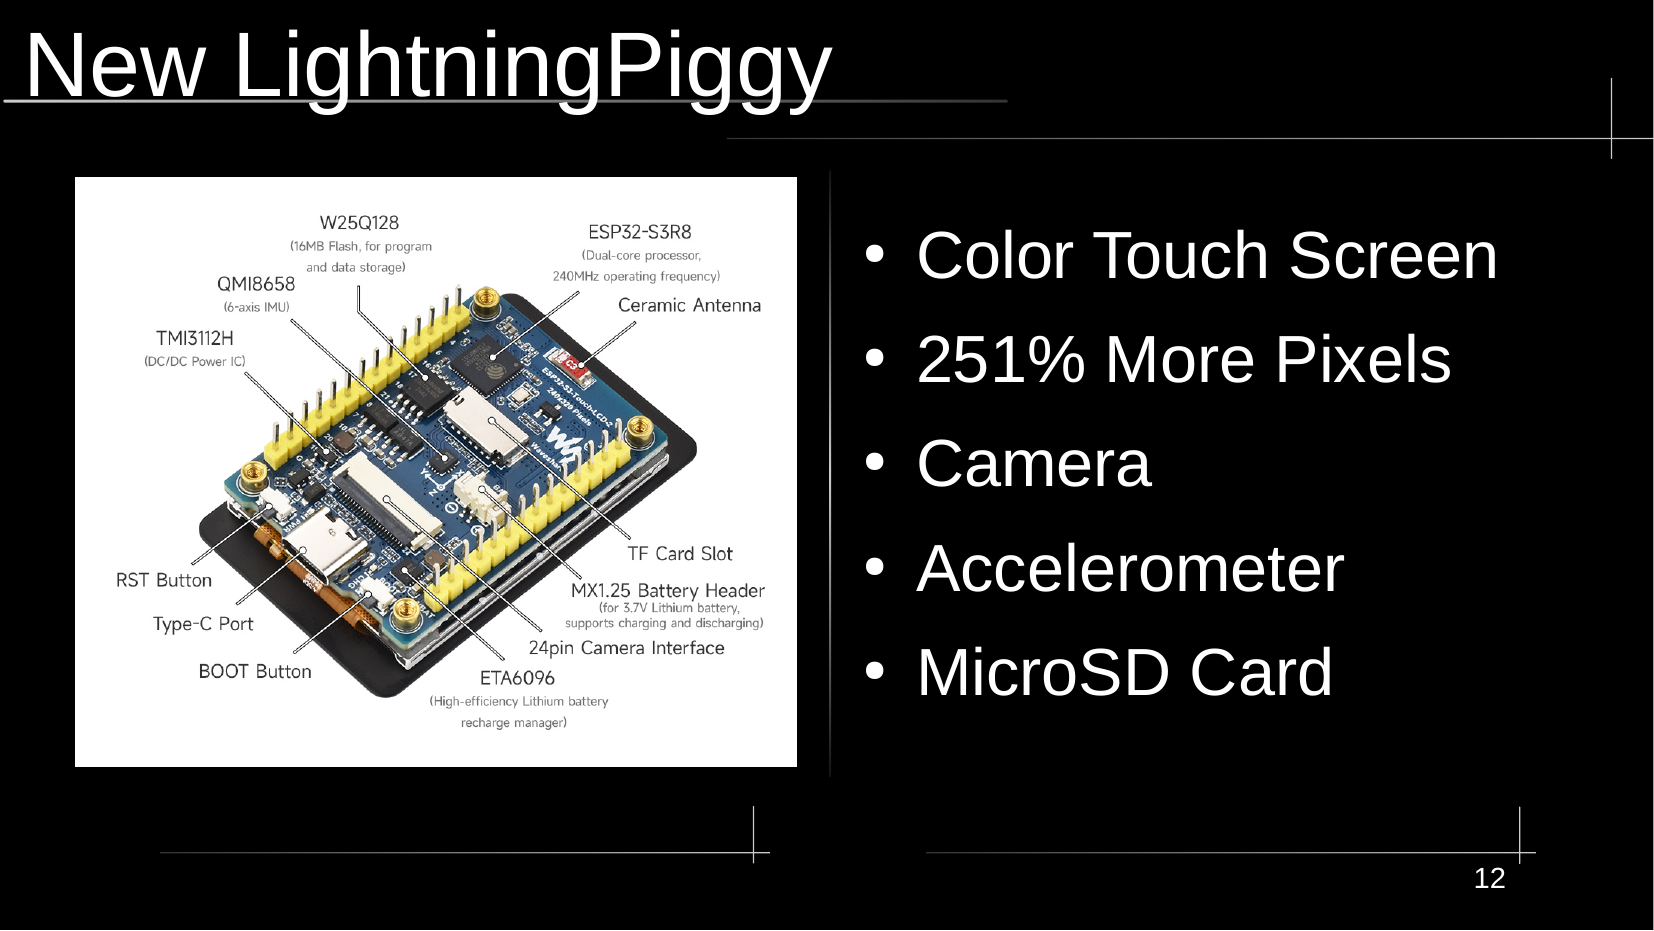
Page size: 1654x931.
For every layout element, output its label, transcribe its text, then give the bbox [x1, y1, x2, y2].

title New LightningPiggy [23, 11, 1589, 119]
list Color Touch Screen 251% More Pixels Camera Accelerometer MicroSD Card [845, 217, 1572, 758]
picture [75, 177, 797, 767]
